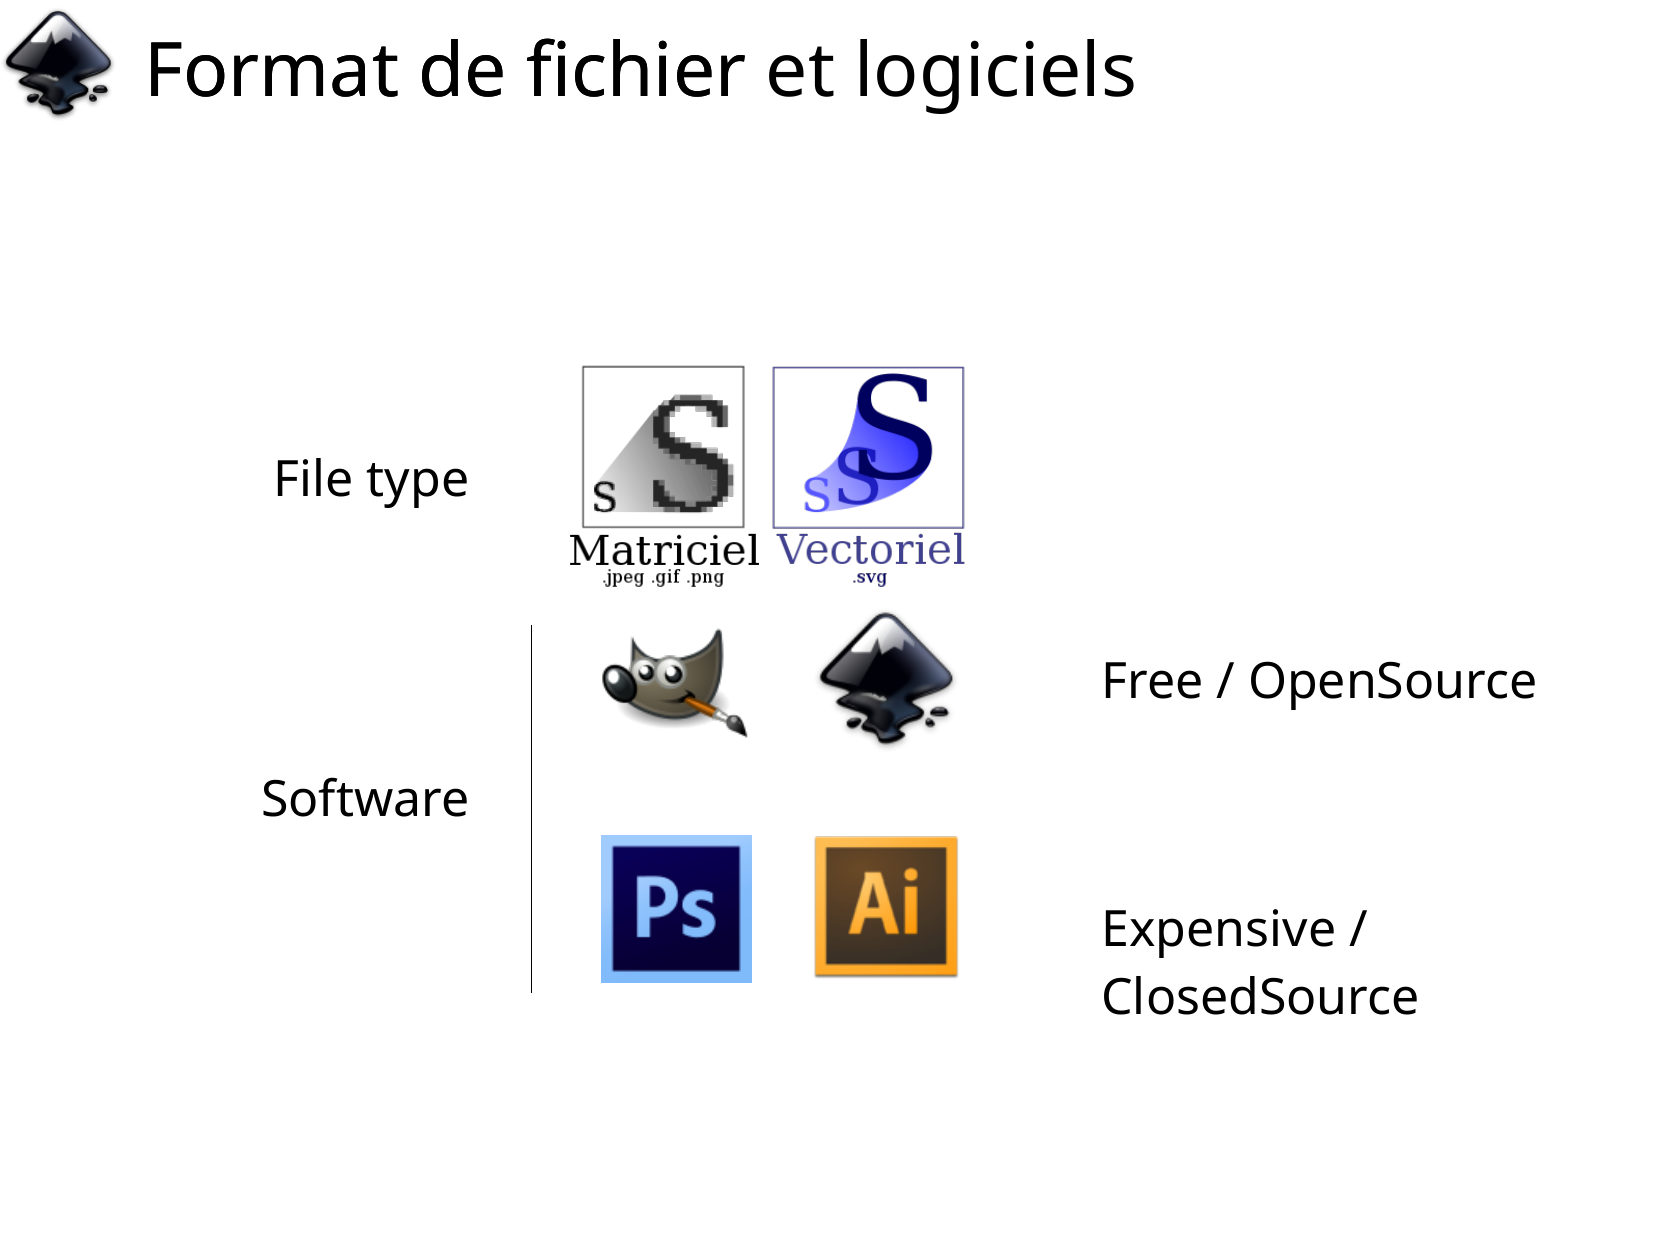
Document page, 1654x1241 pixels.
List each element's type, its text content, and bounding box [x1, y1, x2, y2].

text_box Expensive / ClosedSource [1086, 885, 1630, 965]
text_box Free / OpenSource [1086, 637, 1630, 717]
picture [601, 835, 752, 983]
text_box File type [94, 435, 485, 519]
picture [811, 605, 962, 756]
picture [566, 344, 981, 593]
picture [811, 835, 962, 986]
text_box Software [141, 755, 485, 835]
picture [0, 5, 118, 124]
text_box Format de fichier et logiciels [129, 8, 976, 120]
picture [601, 604, 752, 755]
